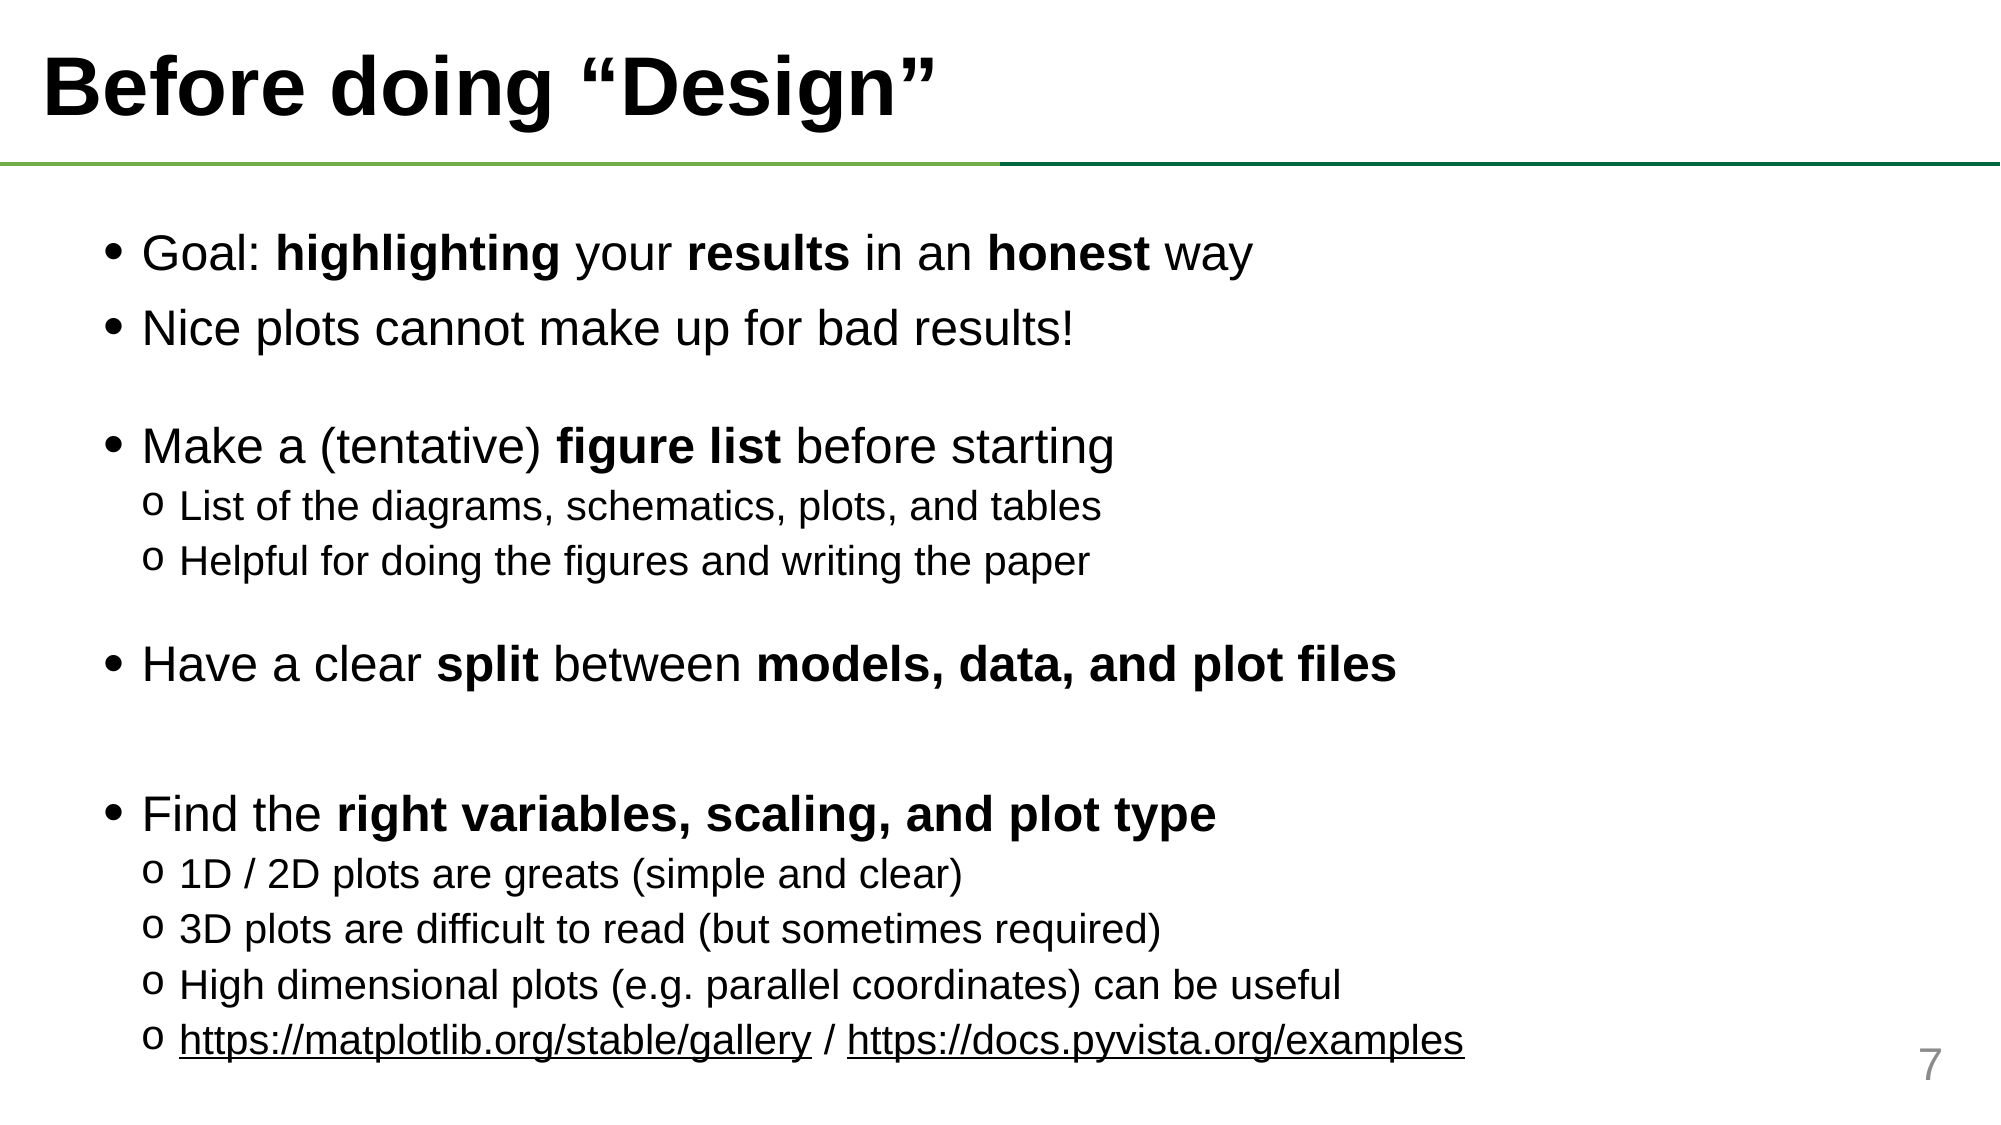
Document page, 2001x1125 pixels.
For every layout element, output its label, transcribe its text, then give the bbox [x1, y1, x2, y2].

title Before doing “Design” [27, 44, 1286, 133]
list Goal: highlighting your results in an honest way Nice plots cannot make up for bad results! Make a (tentative) figure list before starting List of the diagrams, schematics, plots, and tables Helpful for doing the figures and writing the paper Have a clear split between models, data, and plot files Find the right variables, scaling, and plot type 1D / 2D plots are greats (simple and clear) 3D plots are difficult to read (but sometimes required) High dimensional plots (e.g. parallel coordinates) can be useful https://matplotlib.org/stable/gallery / https://docs.pyvista.org/examples [88, 219, 1802, 1092]
